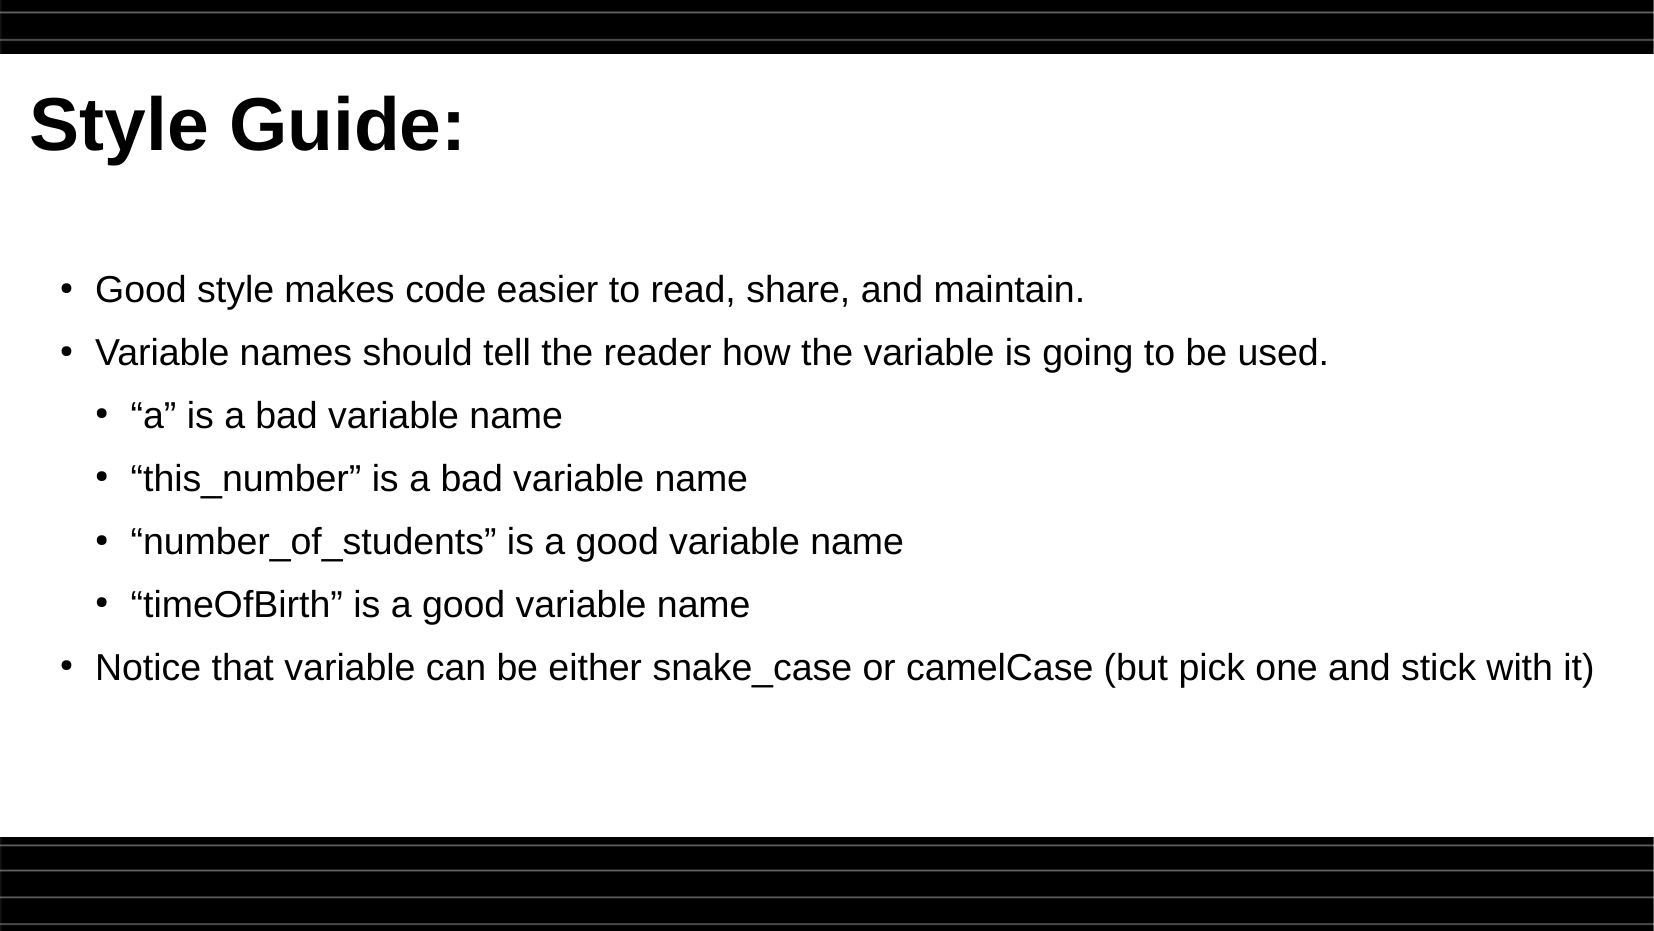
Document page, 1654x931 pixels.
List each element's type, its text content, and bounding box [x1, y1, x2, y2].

picture [0, 837, 1654, 931]
picture [0, 0, 1654, 54]
text_box Good style makes code easier to read, share, and maintain. Variable names should tell the reader how the variable is going to be used. “a” is a bad variable name “this_number” is a bad variable name “number_of_students” is a good variable name “timeOfBirth” is a good variable name Notice that variable can be either snake_case or camelCase (but pick one and stick with it) [45, 240, 1621, 696]
text_box Style Guide: [15, 75, 1591, 174]
